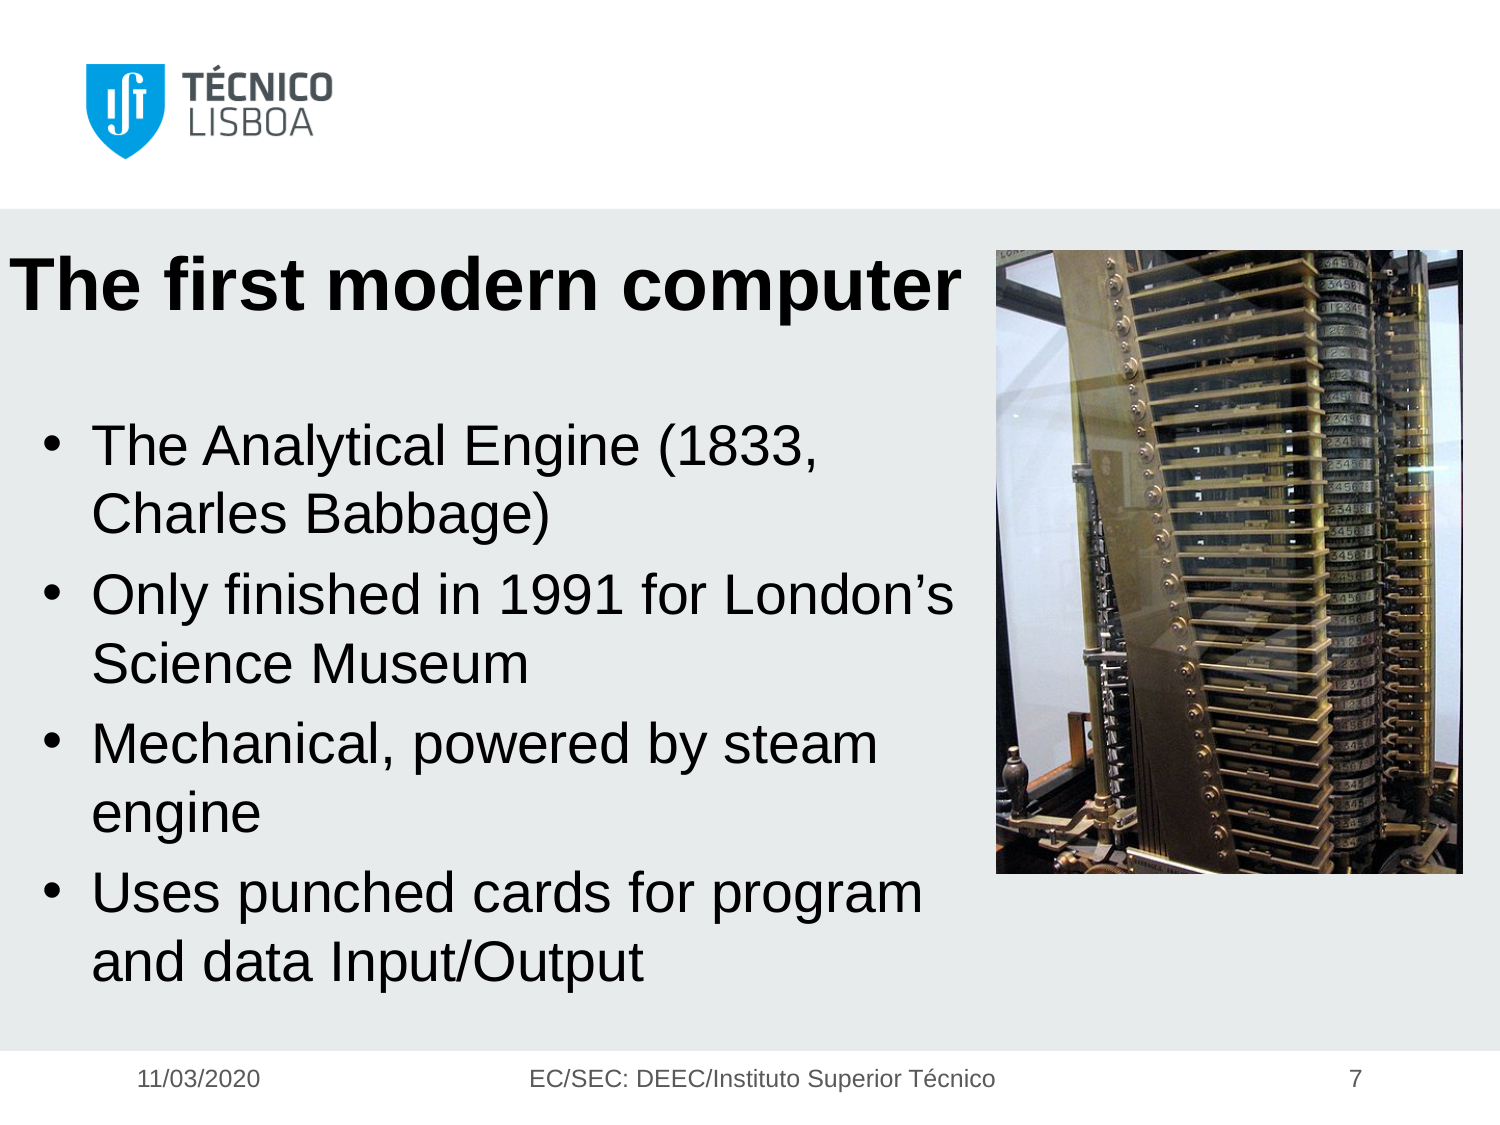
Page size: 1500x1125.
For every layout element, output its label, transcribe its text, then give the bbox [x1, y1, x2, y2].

footer EC/SEC: DEEC/Instituto Superior Técnico [512, 1052, 1021, 1103]
title The first modern computer [0, 208, 1251, 352]
slide_number 11/03/2020 [121, 1052, 425, 1103]
slide_number <number> [1077, 1052, 1378, 1103]
list The Analytical Engine (1833, Charles Babbage) Only finished in 1991 for London’s Science Museum Mechanical, powered by steam engine Uses punched cards for program and data Input/Output [27, 400, 972, 1005]
picture [0, 0, 1500, 1125]
